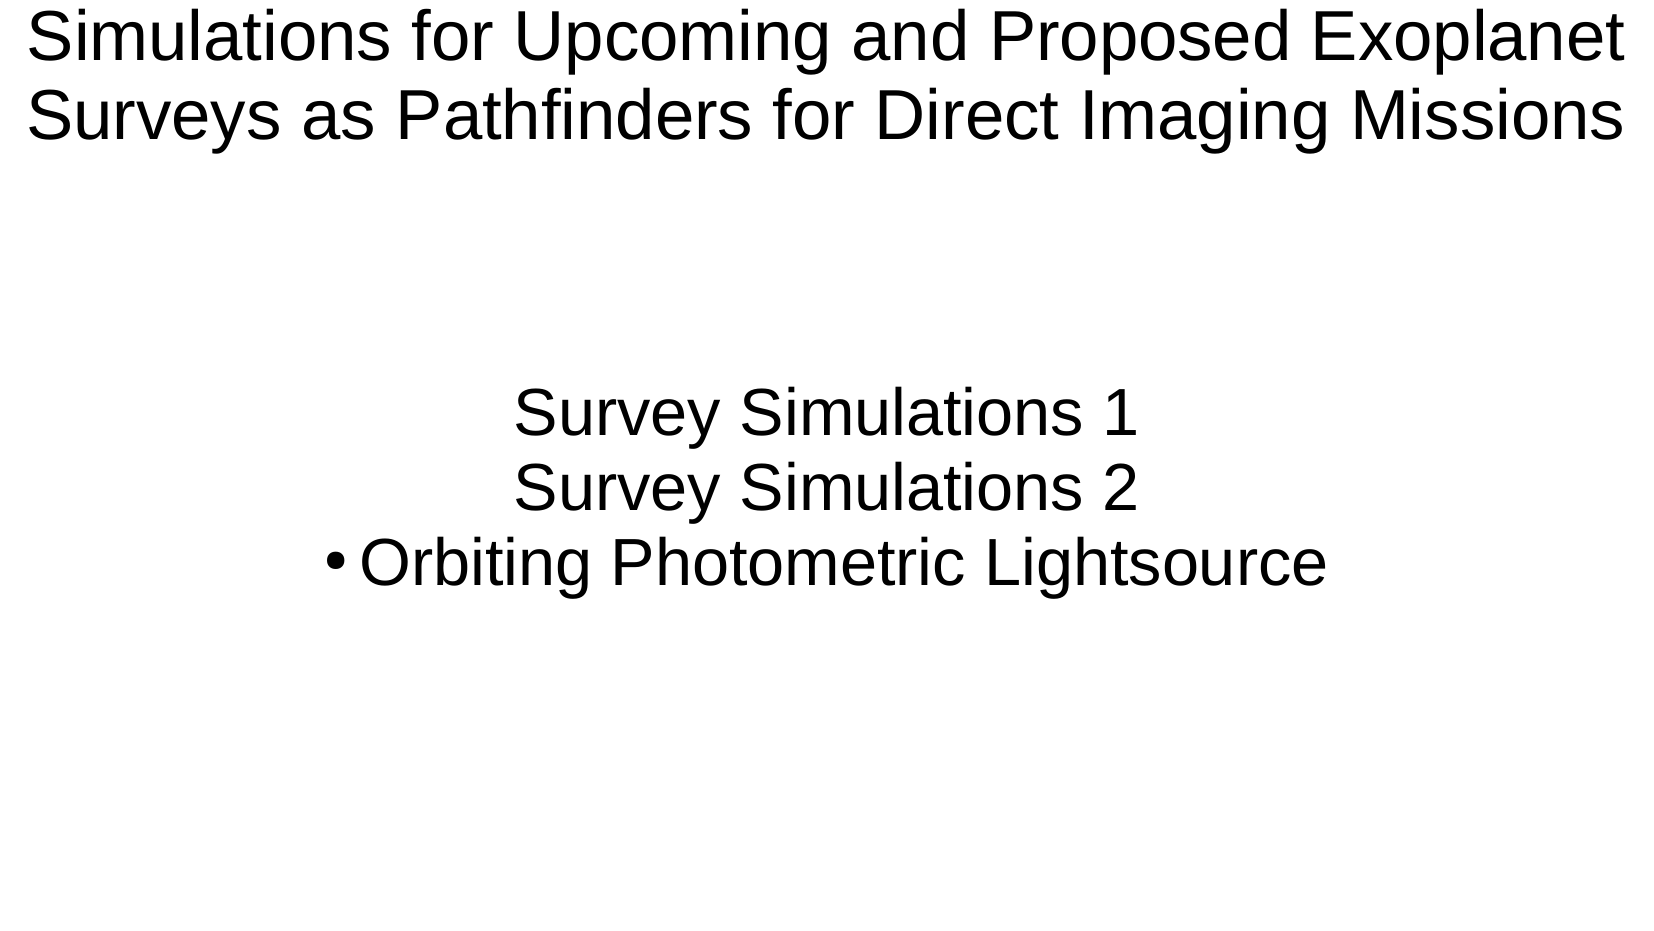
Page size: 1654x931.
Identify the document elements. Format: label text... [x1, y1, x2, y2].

text_box Survey Simulations 1 Survey Simulations 2 Orbiting Photometric Lightsource [82, 217, 1571, 758]
title Simulations for Upcoming and Proposed Exoplanet Surveys as Pathfinders for Direct Imaging Missions [0, 0, 1654, 155]
